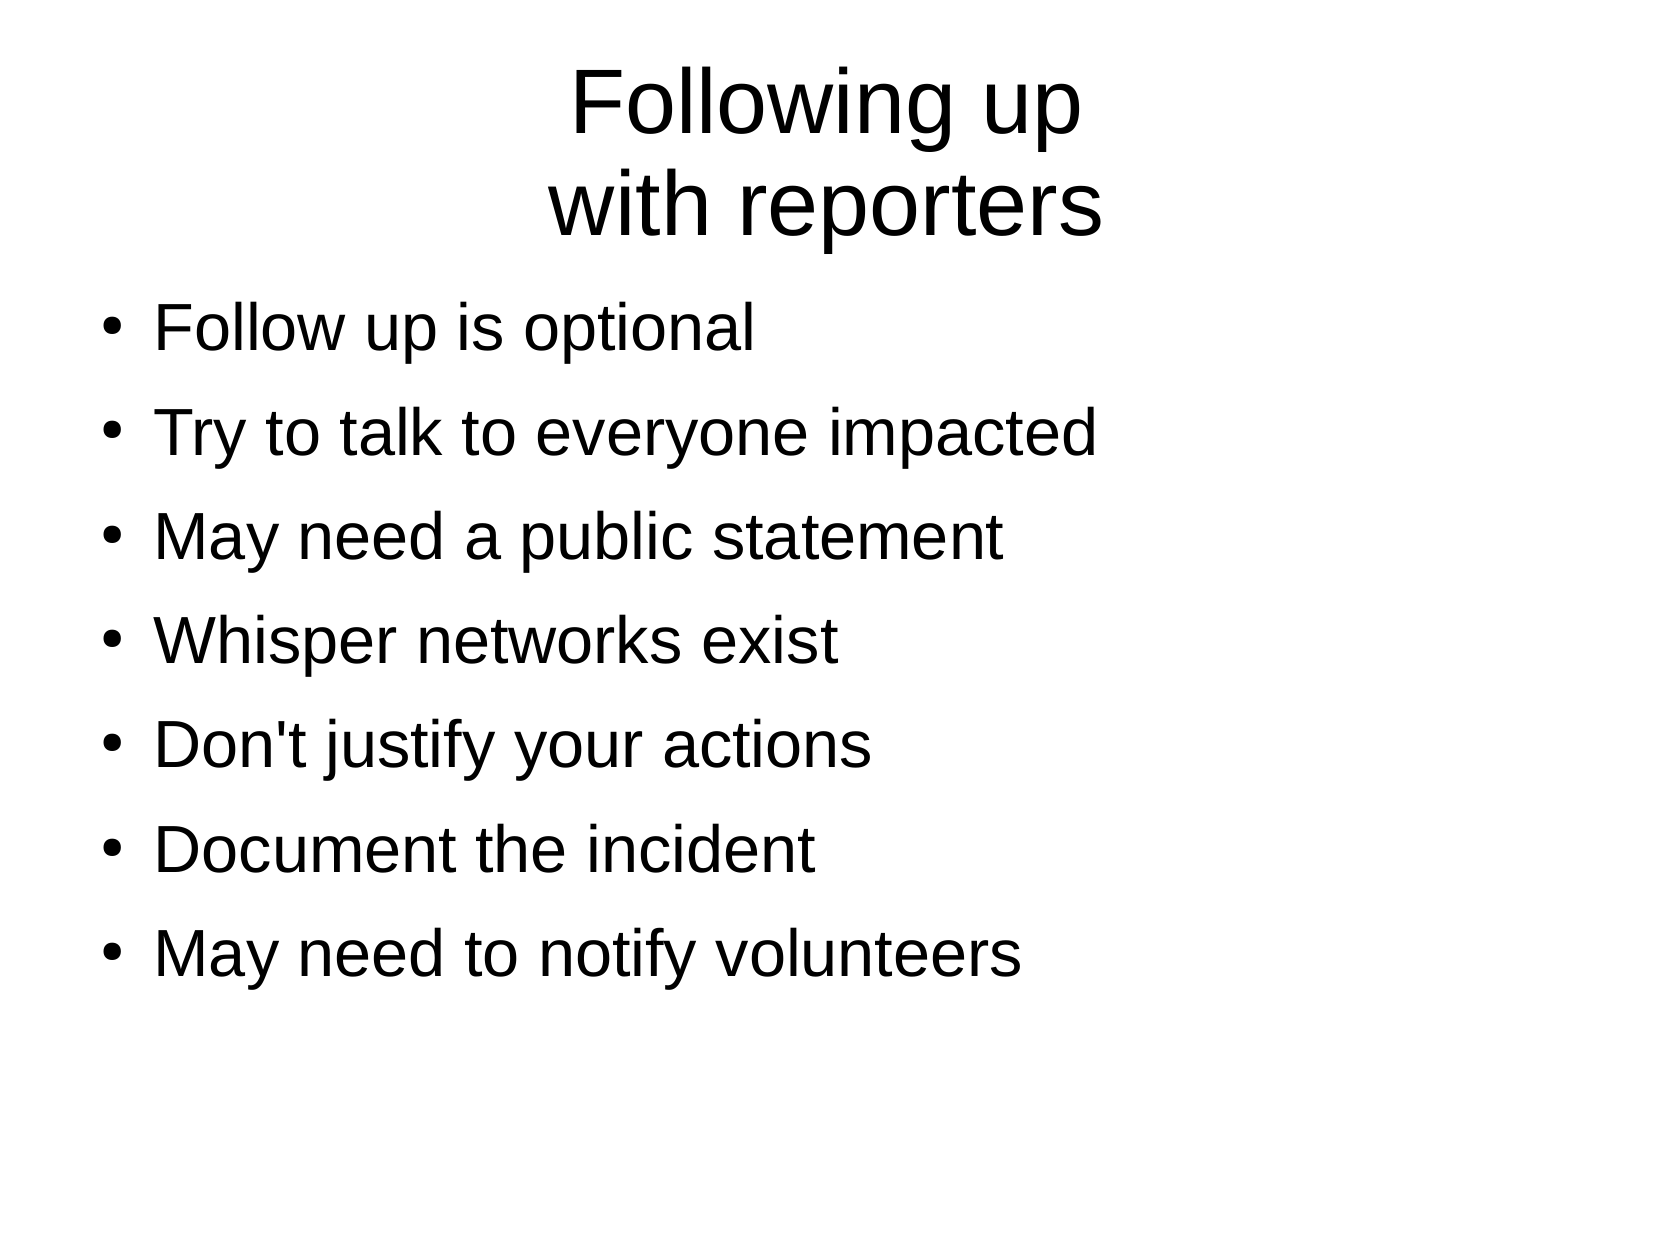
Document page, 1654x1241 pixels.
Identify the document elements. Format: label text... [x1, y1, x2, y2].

title Following up with reporters [82, 49, 1571, 257]
list Follow up is optional Try to talk to everyone impacted May need a public statement Whisper networks exist Don't justify your actions Document the incident May need to notify volunteers [82, 290, 1571, 1010]
